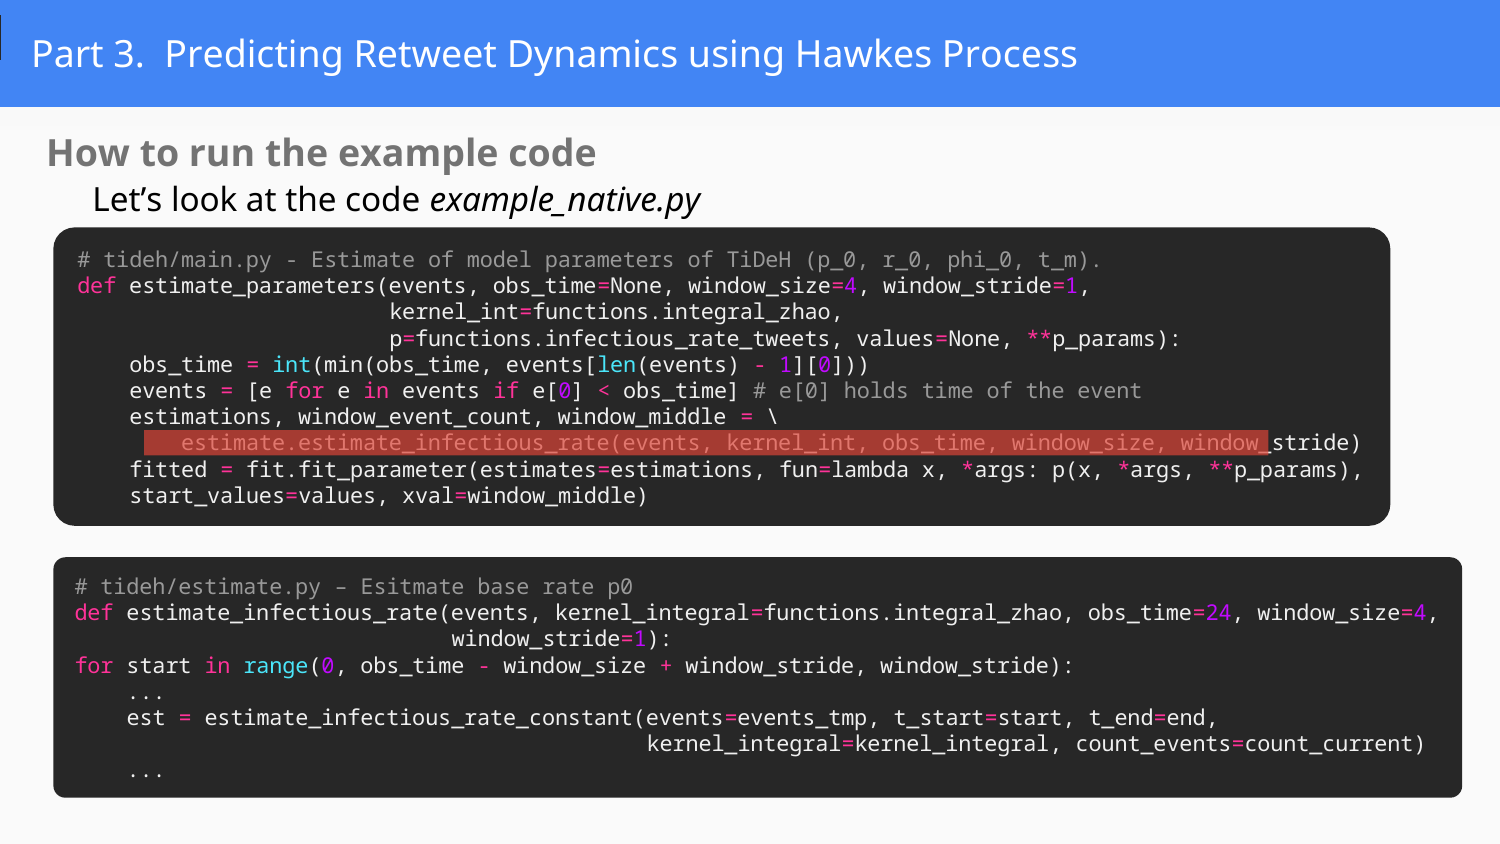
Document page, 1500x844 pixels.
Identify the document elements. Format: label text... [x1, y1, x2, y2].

text_box Let’s look at the code example_native.py [77, 170, 752, 227]
text_box # tideh/estimate.py – Esitmate base rate p0 def estimate_infectious_rate(events, kernel_integral=functions.integral_zhao, obs_time=24, window_size=4, window_stride=1): for start in range(0, obs_time - window_size + window_stride, window_stride): ... est = estimate_infectious_rate_constant(events=events_tmp, t_start=start, t_end=end, kernel_integral=kernel_integral, count_events=count_current) ... [53, 557, 1463, 798]
text_box [144, 430, 1268, 455]
title Part 3. Predicting Retweet Dynamics using Hawkes Process [16, 2, 1465, 102]
text_box How to run the example code [31, 106, 1423, 177]
text_box # tideh/main.py - Estimate of model parameters of TiDeH (p_0, r_0, phi_0, t_m). def estimate_parameters(events, obs_time=None, window_size=4, window_stride=1, kernel_int=functions.integral_zhao, p=functions.infectious_rate_tweets, values=None, **p_params): obs_time = int(min(obs_time, events[len(events) - 1][0])) events = [e for e in events if e[0] < obs_time] # e[0] holds time of the event estimations, window_event_count, window_middle = \ estimate.estimate_infectious_rate(events, kernel_int, obs_time, window_size, window_stride) fitted = fit.fit_parameter(estimates=estimations, fun=lambda x, *args: p(x, *args, **p_params), start_values=values, xval=window_middle) [53, 227, 1391, 526]
